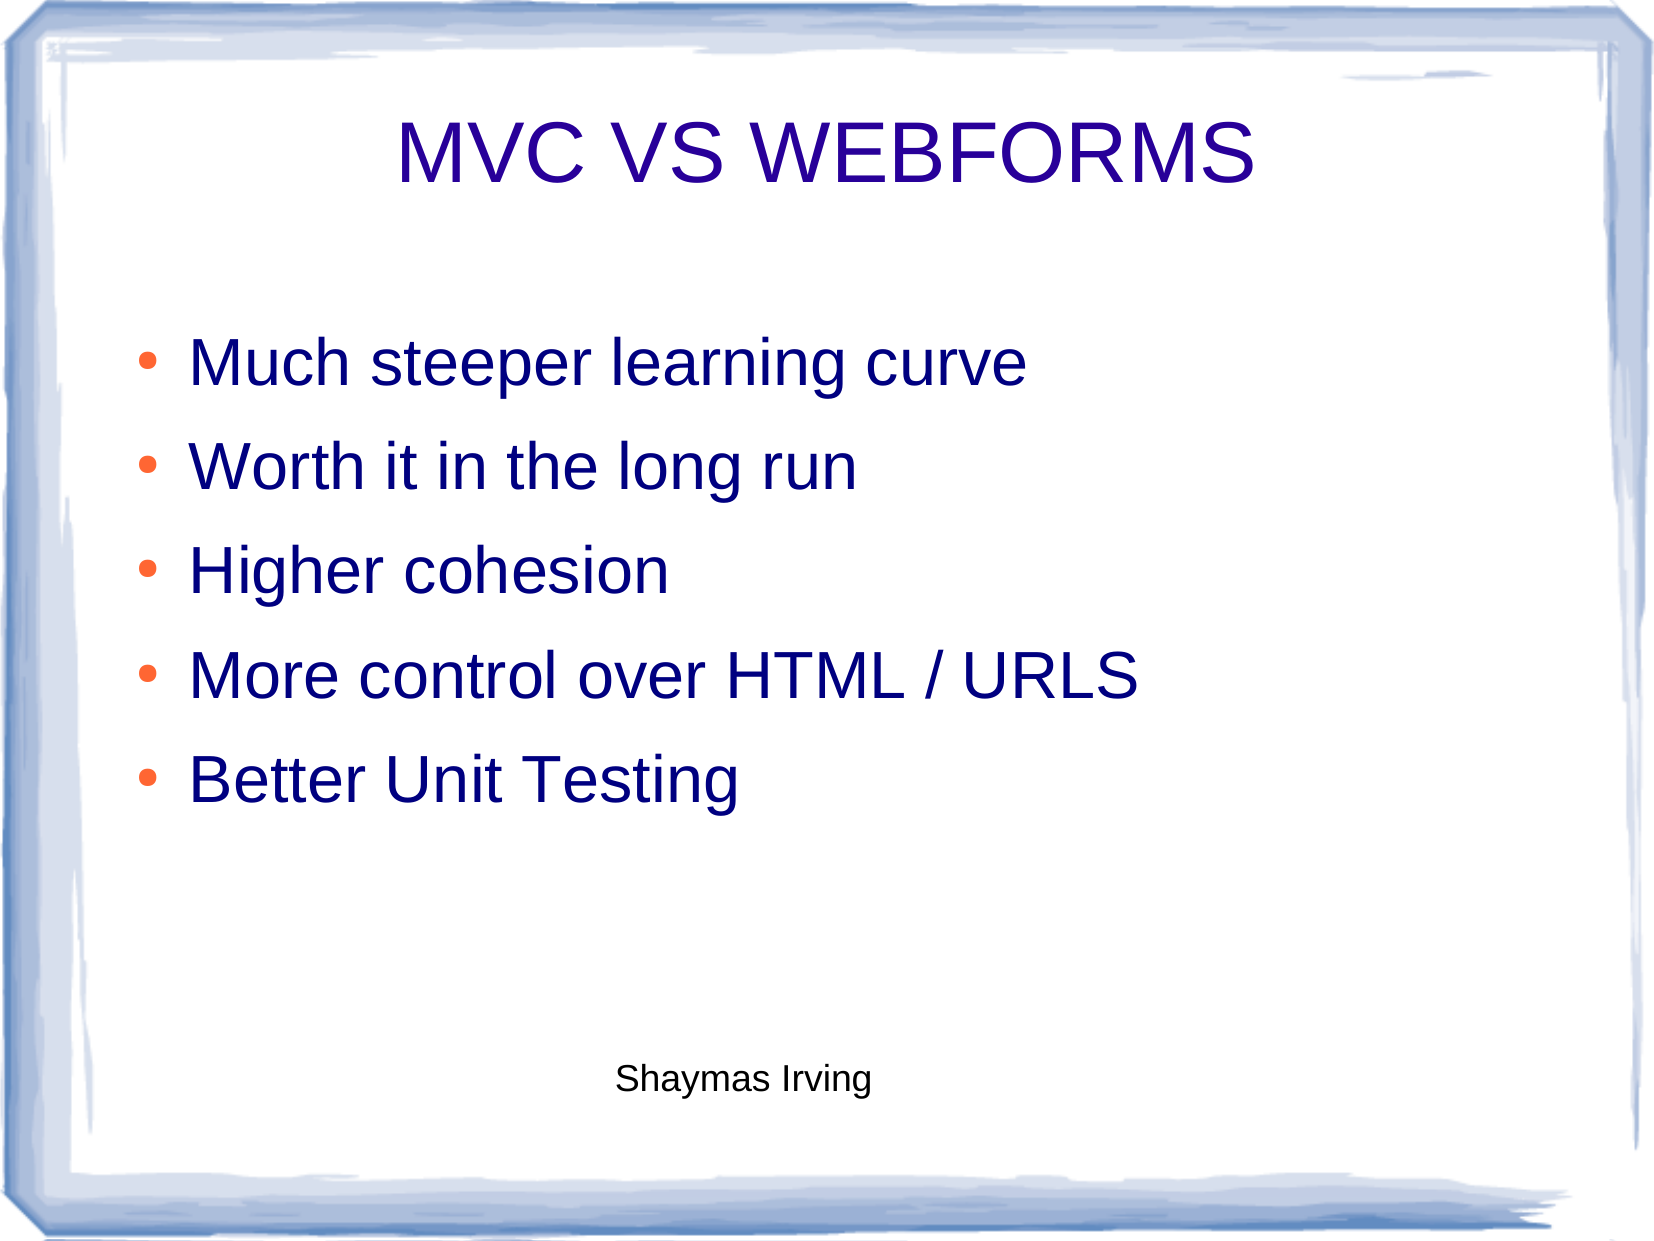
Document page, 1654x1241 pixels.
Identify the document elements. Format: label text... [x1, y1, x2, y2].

list Much steeper learning curve Worth it in the long run Higher cohesion More control over HTML / URLS Better Unit Testing [118, 324, 1571, 1004]
text_box Shaymas Irving [300, 1050, 1246, 1107]
title MVC VS WEBFORMS [82, 49, 1571, 257]
picture [0, 0, 1654, 1241]
